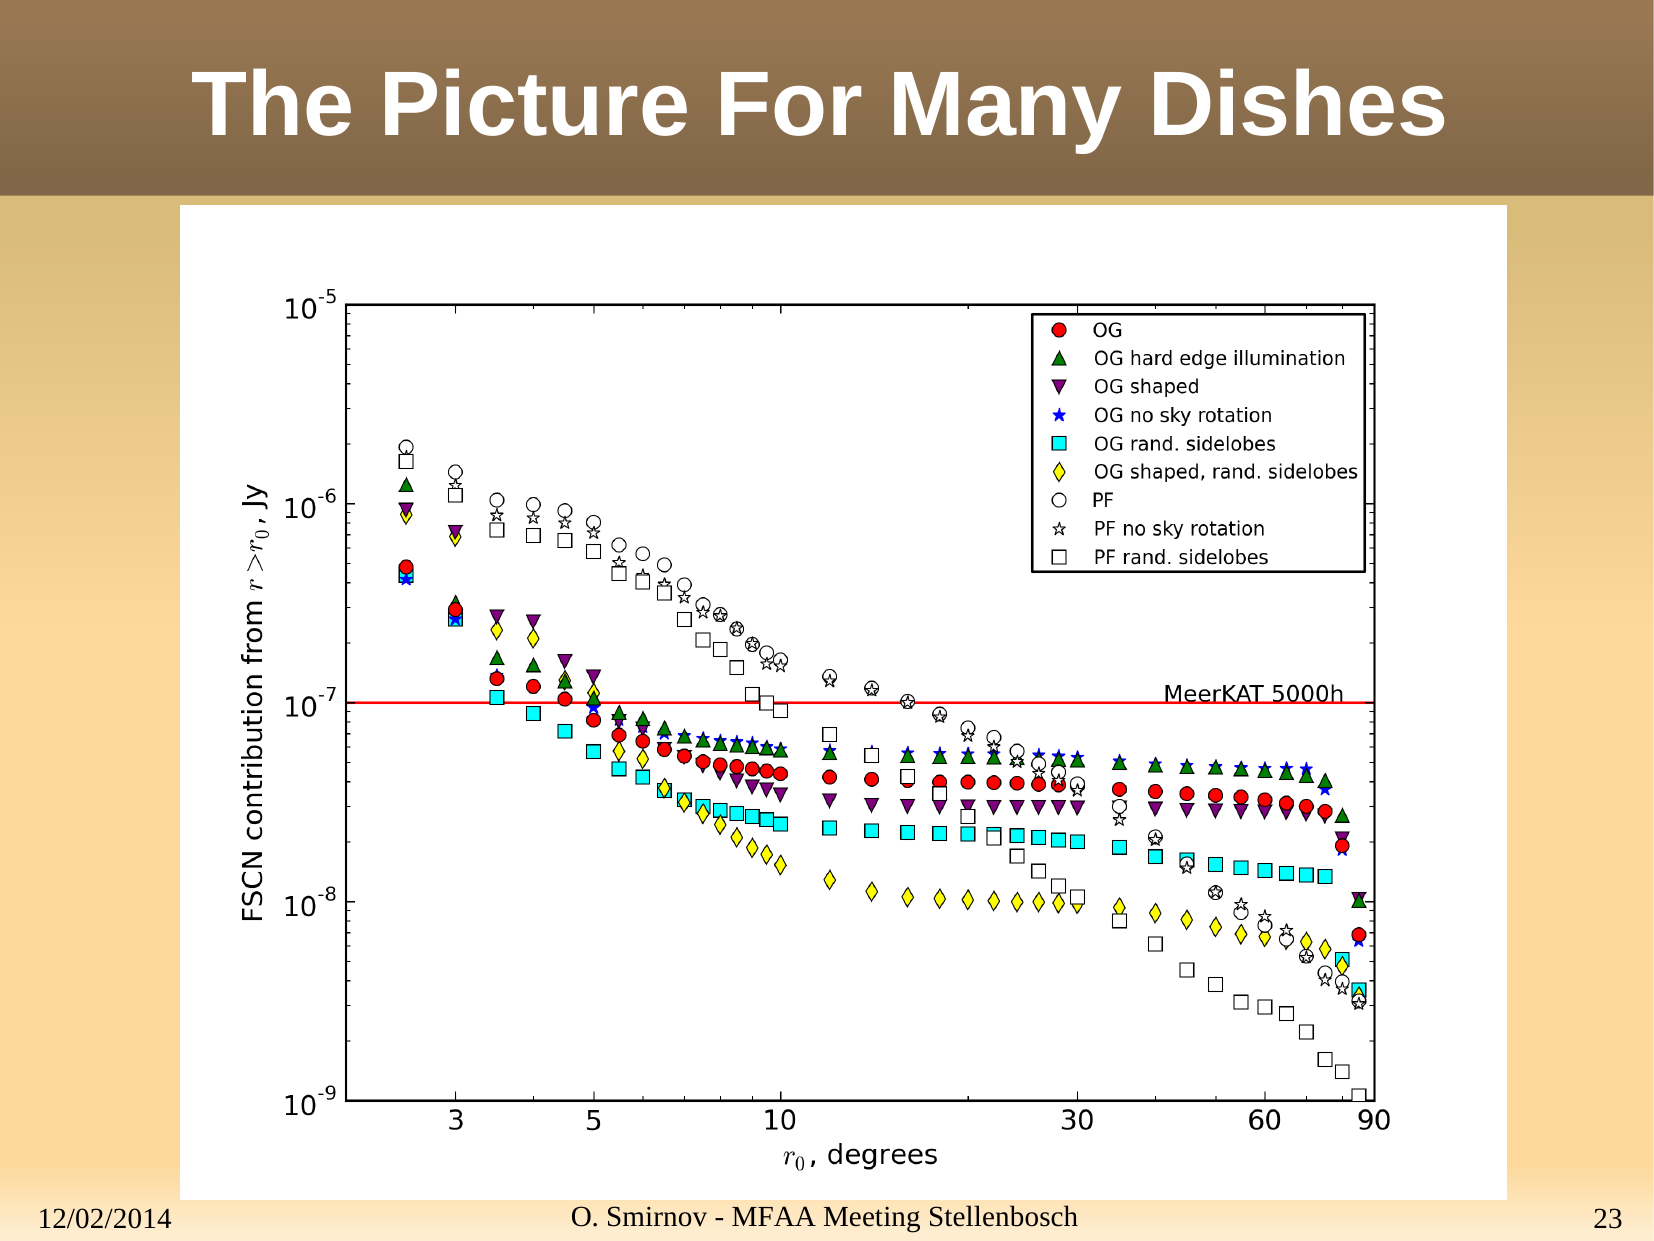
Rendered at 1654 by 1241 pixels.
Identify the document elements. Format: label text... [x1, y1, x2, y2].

picture [0, 0, 1654, 1241]
title The Picture For Many Dishes [76, 0, 1565, 208]
